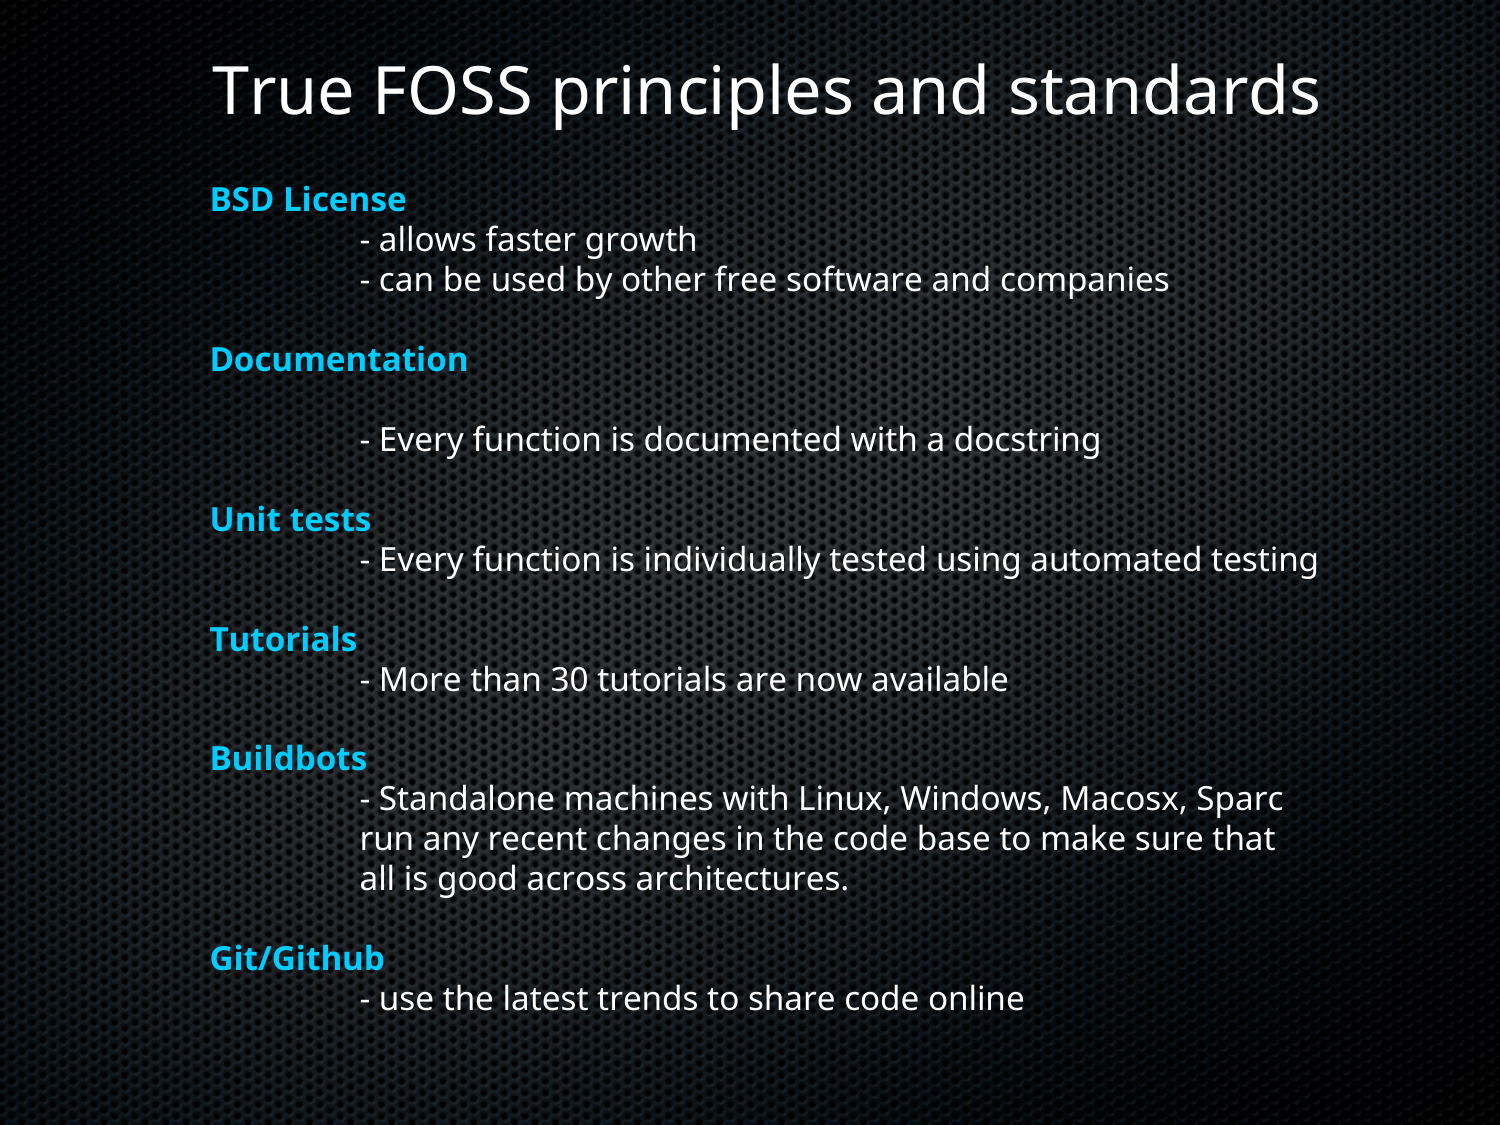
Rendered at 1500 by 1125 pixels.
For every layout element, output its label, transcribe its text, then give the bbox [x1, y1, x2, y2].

text_box True FOSS principles and standards [118, 40, 1418, 166]
text_box BSD License - allows faster growth - can be used by other free software and companies Documentation - Every function is documented with a docstring Unit tests - Every function is individually tested using automated testing Tutorials - More than 30 tutorials are now available Buildbots - Standalone machines with Linux, Windows, Macosx, Sparc run any recent changes in the code base to make sure that all is good across architectures. Git/Github - use the latest trends to share code online [194, 171, 1410, 1125]
picture [0, 0, 1500, 1125]
